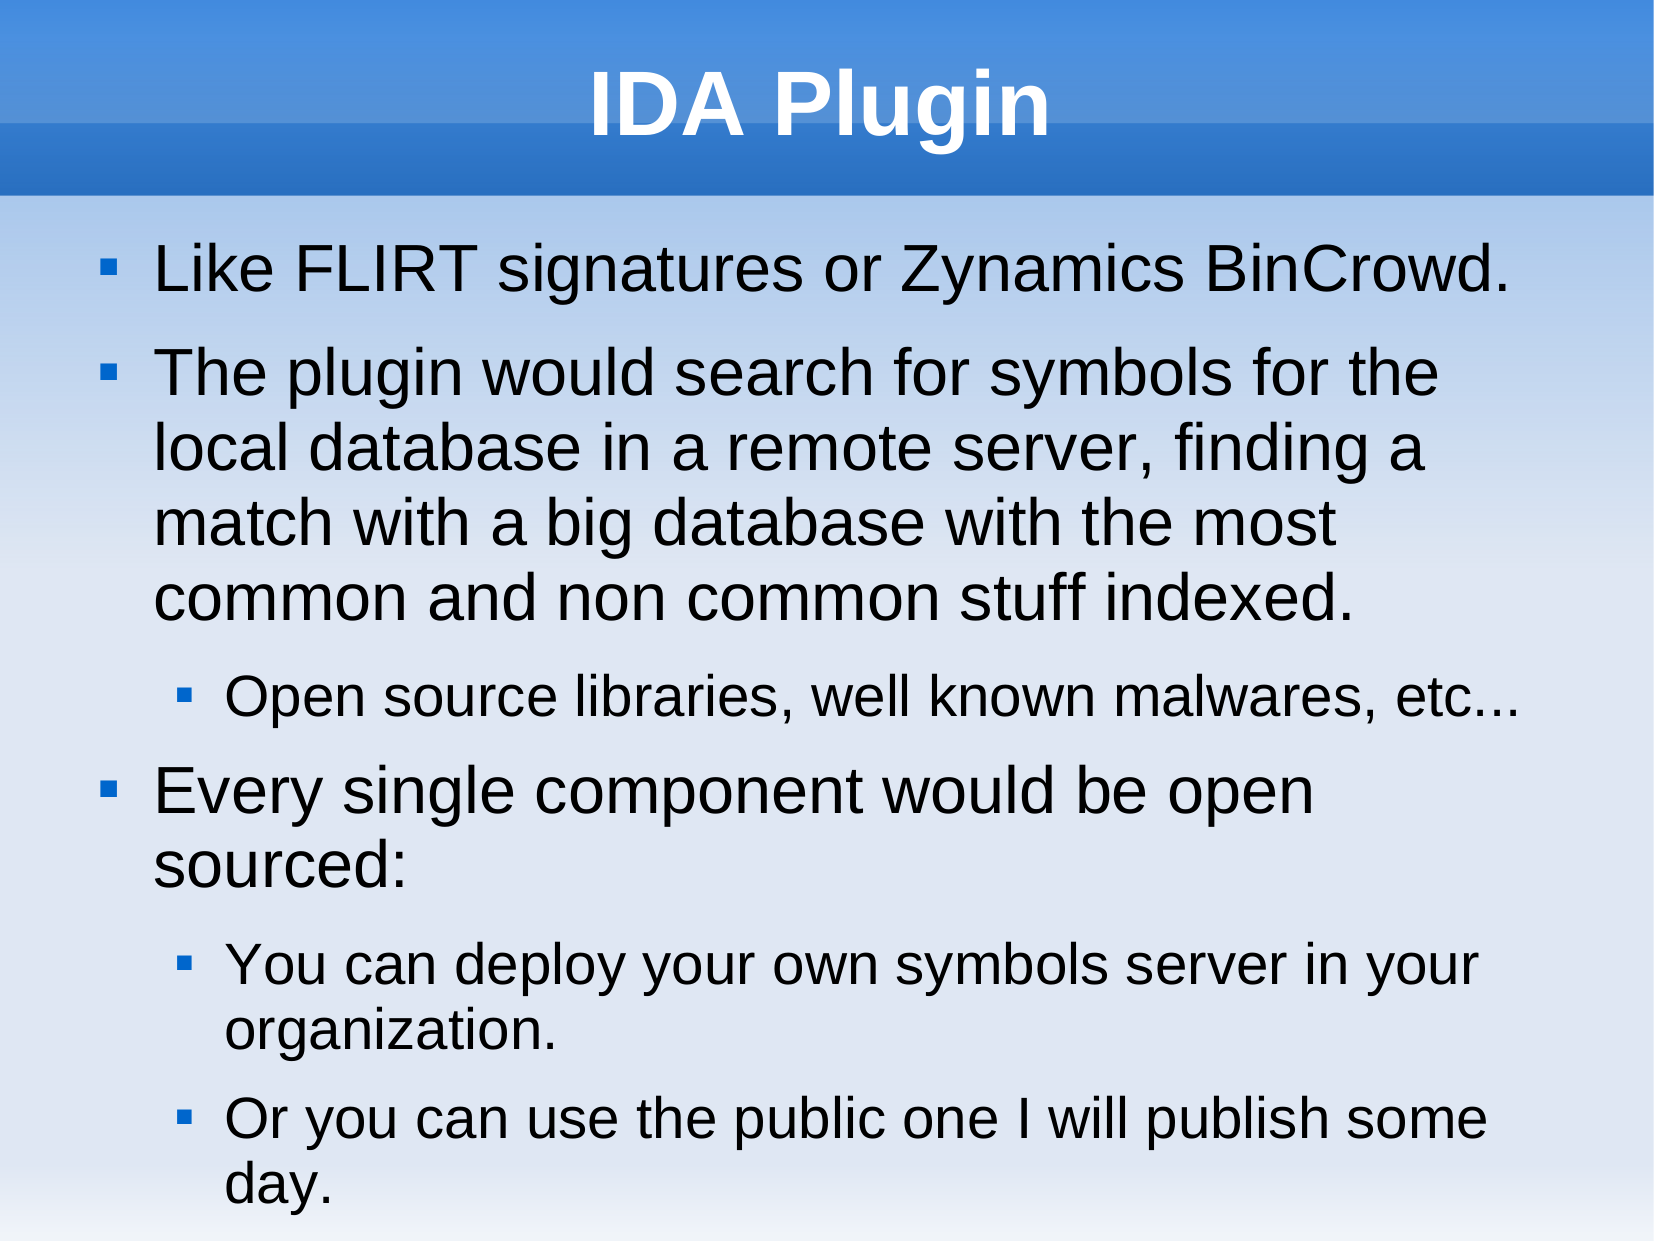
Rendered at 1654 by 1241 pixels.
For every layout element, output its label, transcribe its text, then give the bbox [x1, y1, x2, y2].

title IDA Plugin [76, 0, 1565, 208]
list Like FLIRT signatures or Zynamics BinCrowd. The plugin would search for symbols for the local database in a remote server, finding a match with a big database with the most common and non common stuff indexed. Open source libraries, well known malwares, etc... Every single component would be open sourced: You can deploy your own symbols server in your organization. Or you can use the public one I will publish some day. [82, 231, 1571, 1217]
picture [0, 0, 1654, 1241]
